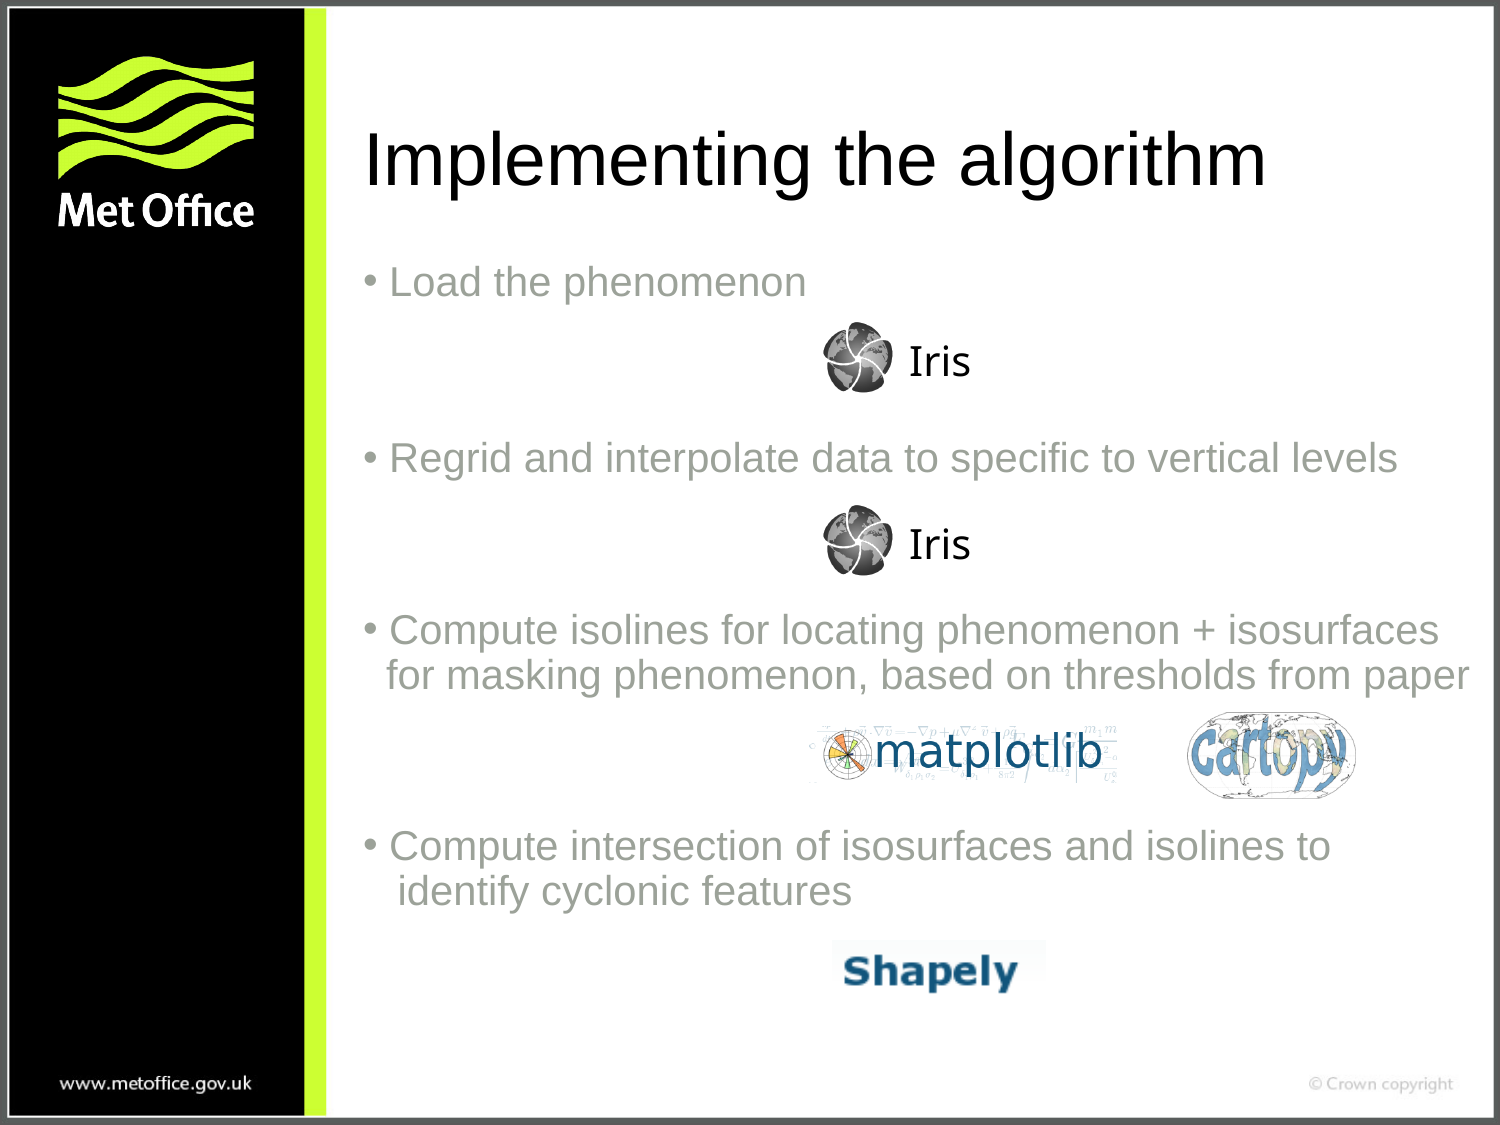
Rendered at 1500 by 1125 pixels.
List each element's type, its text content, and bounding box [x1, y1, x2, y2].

subtitle Load the phenomenon Regrid and interpolate data to specific to vertical levels Compute isolines for locating phenomenon + isosurfaces for masking phenomenon, based on thresholds from paper Compute intersection of isosurfaces and isolines to identify cyclonic features [348, 252, 1495, 965]
text_box Iris [895, 334, 1028, 393]
text_box Iris [895, 517, 1028, 576]
title Implementing the algorithm [348, 95, 1495, 208]
picture [2, 2, 1498, 1123]
